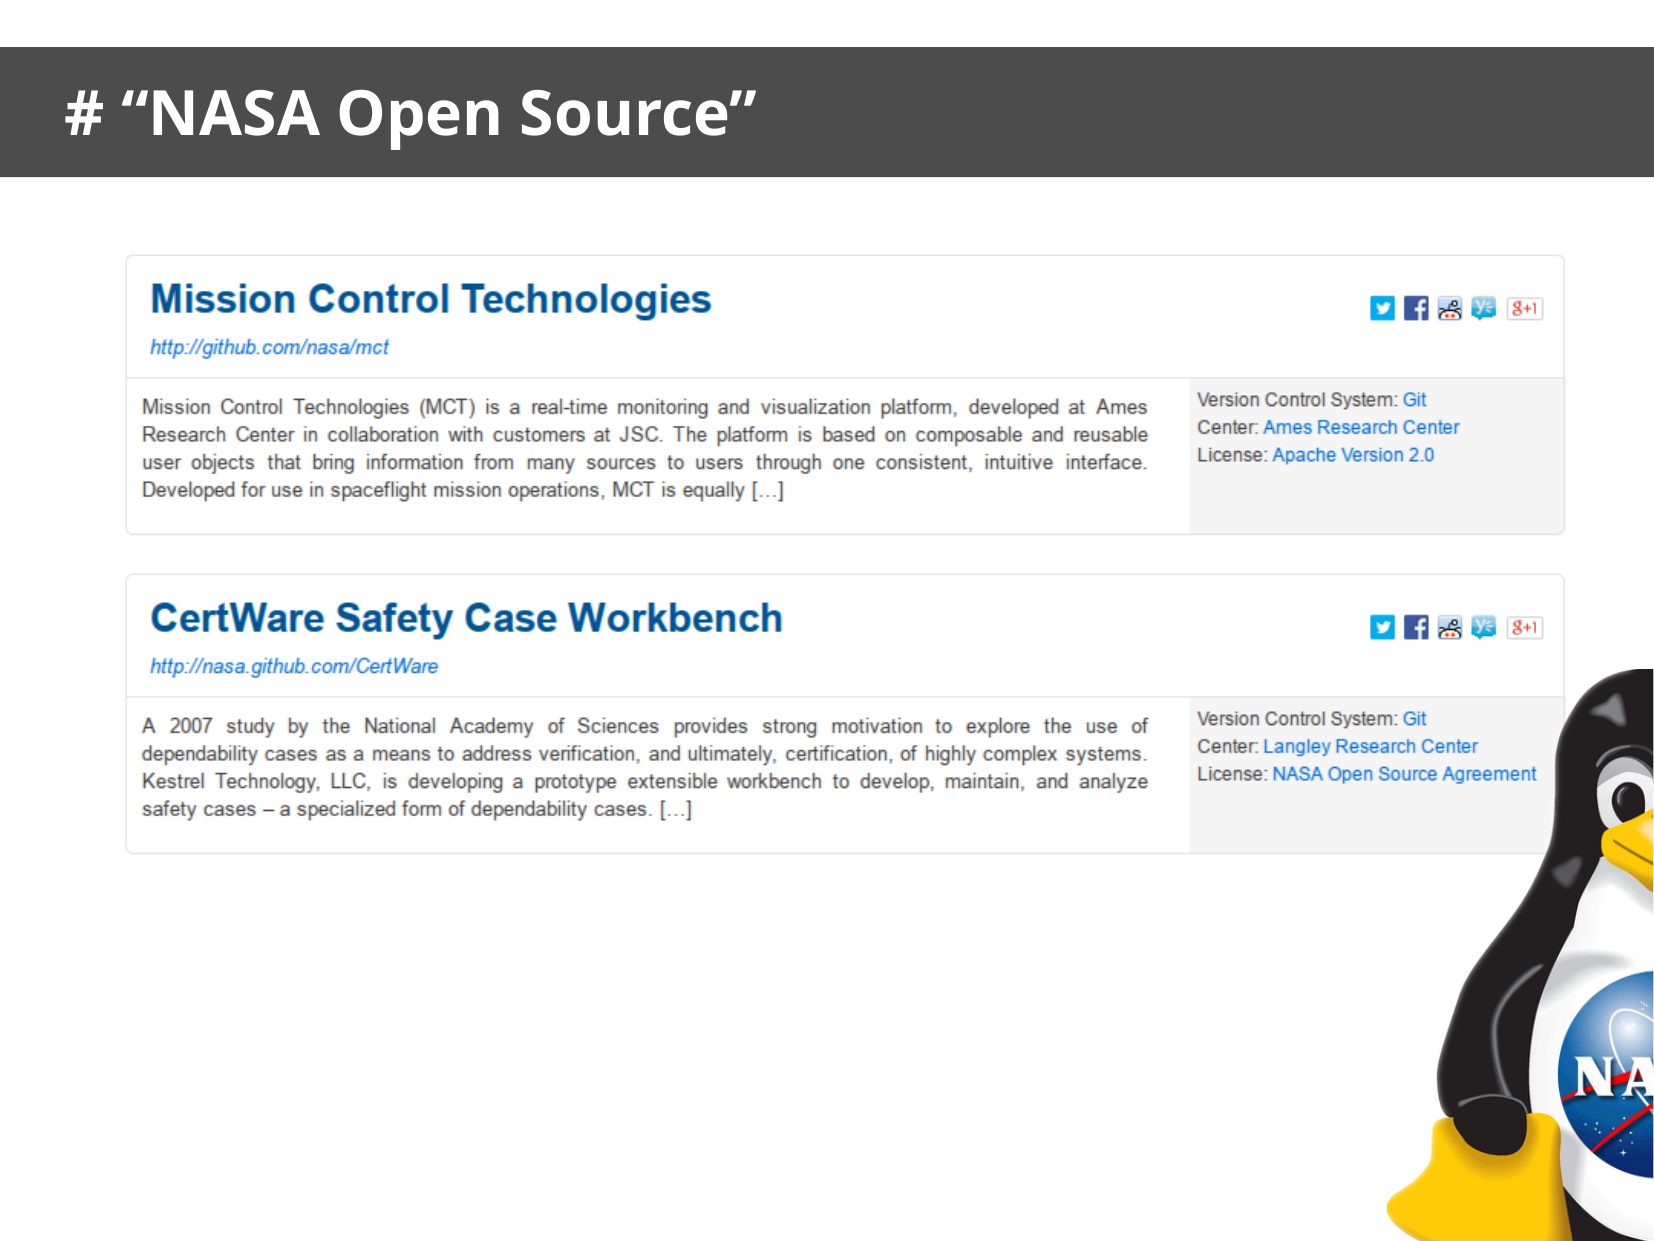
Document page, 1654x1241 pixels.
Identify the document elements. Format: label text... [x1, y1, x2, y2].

text_box # “NASA Open Source” [49, 61, 764, 159]
picture [16, 230, 1654, 1241]
text_box [0, 47, 1654, 178]
